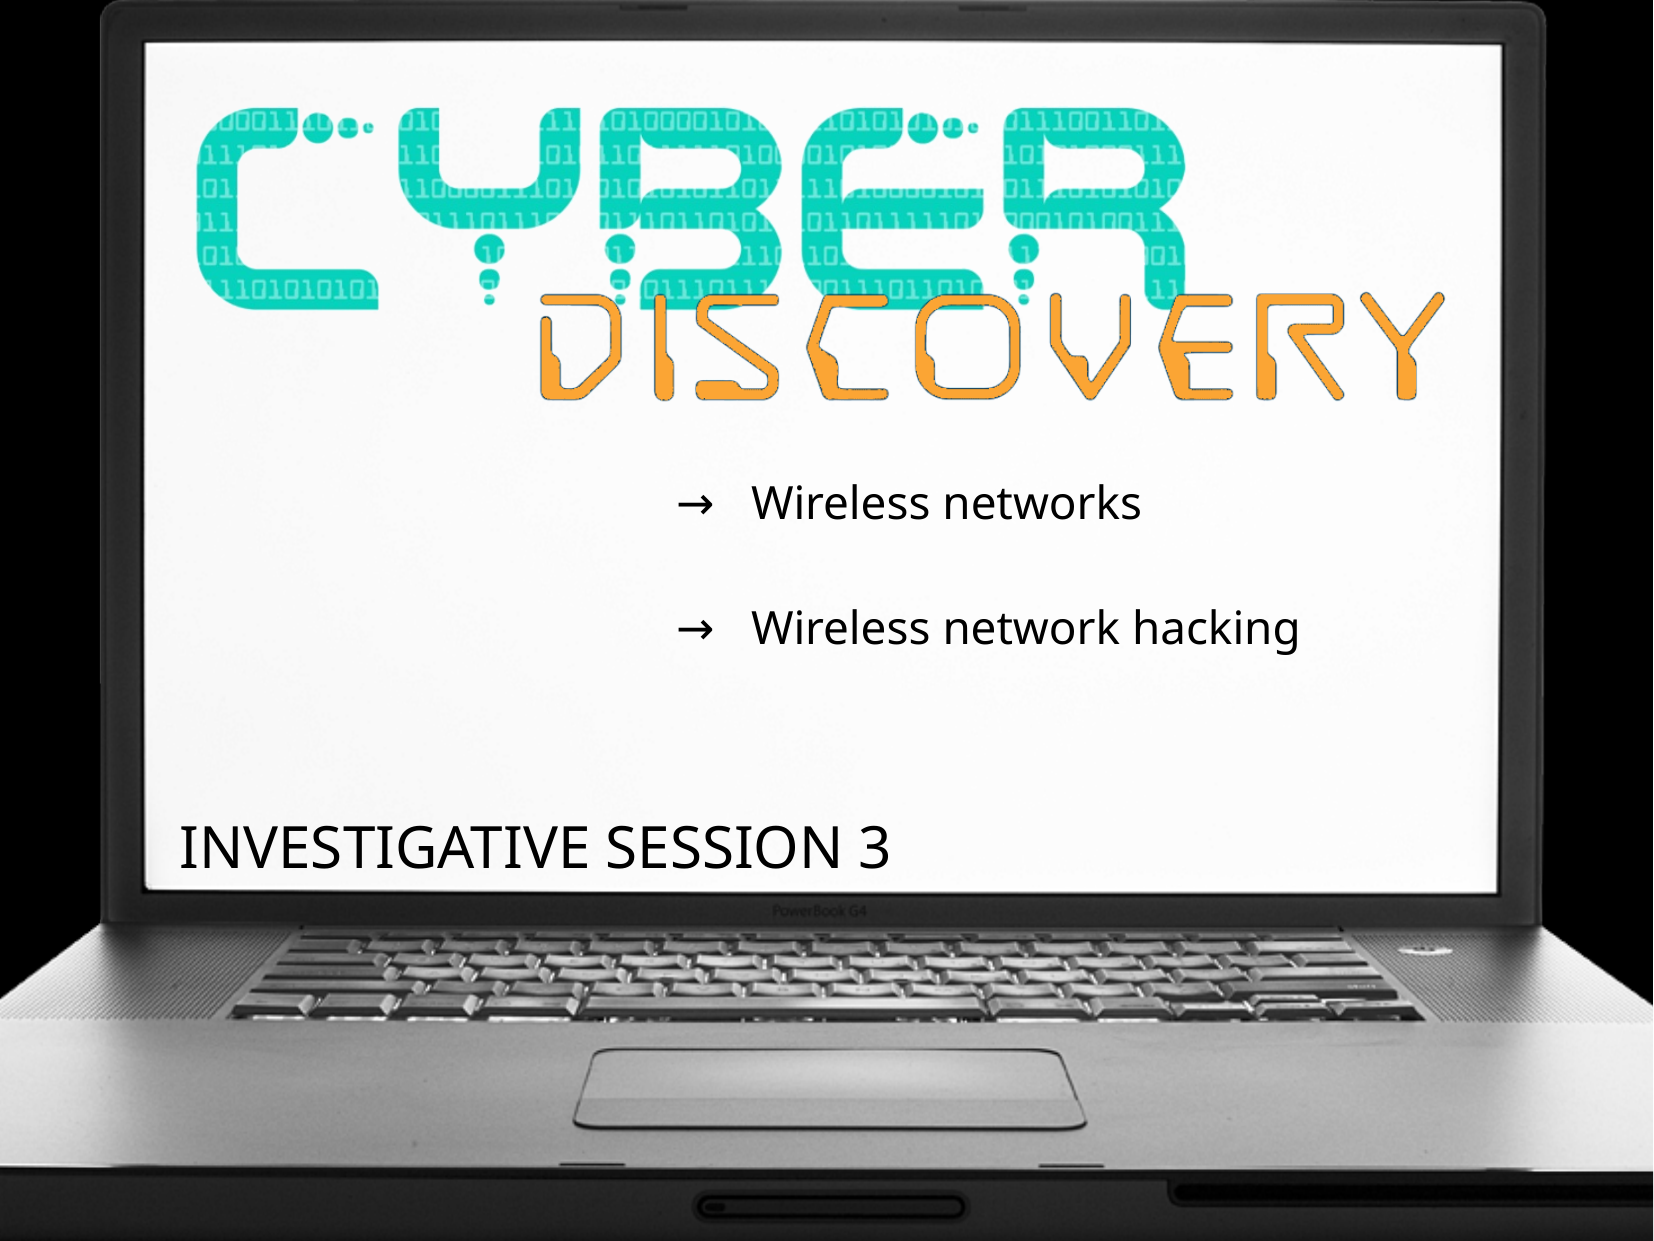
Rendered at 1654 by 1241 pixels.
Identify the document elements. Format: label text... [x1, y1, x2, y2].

text_box → Wireless networks → Wireless network hacking [661, 463, 1488, 723]
picture [0, 0, 1654, 1241]
text_box INVESTIGATIVE SESSION 3 [164, 799, 1306, 955]
